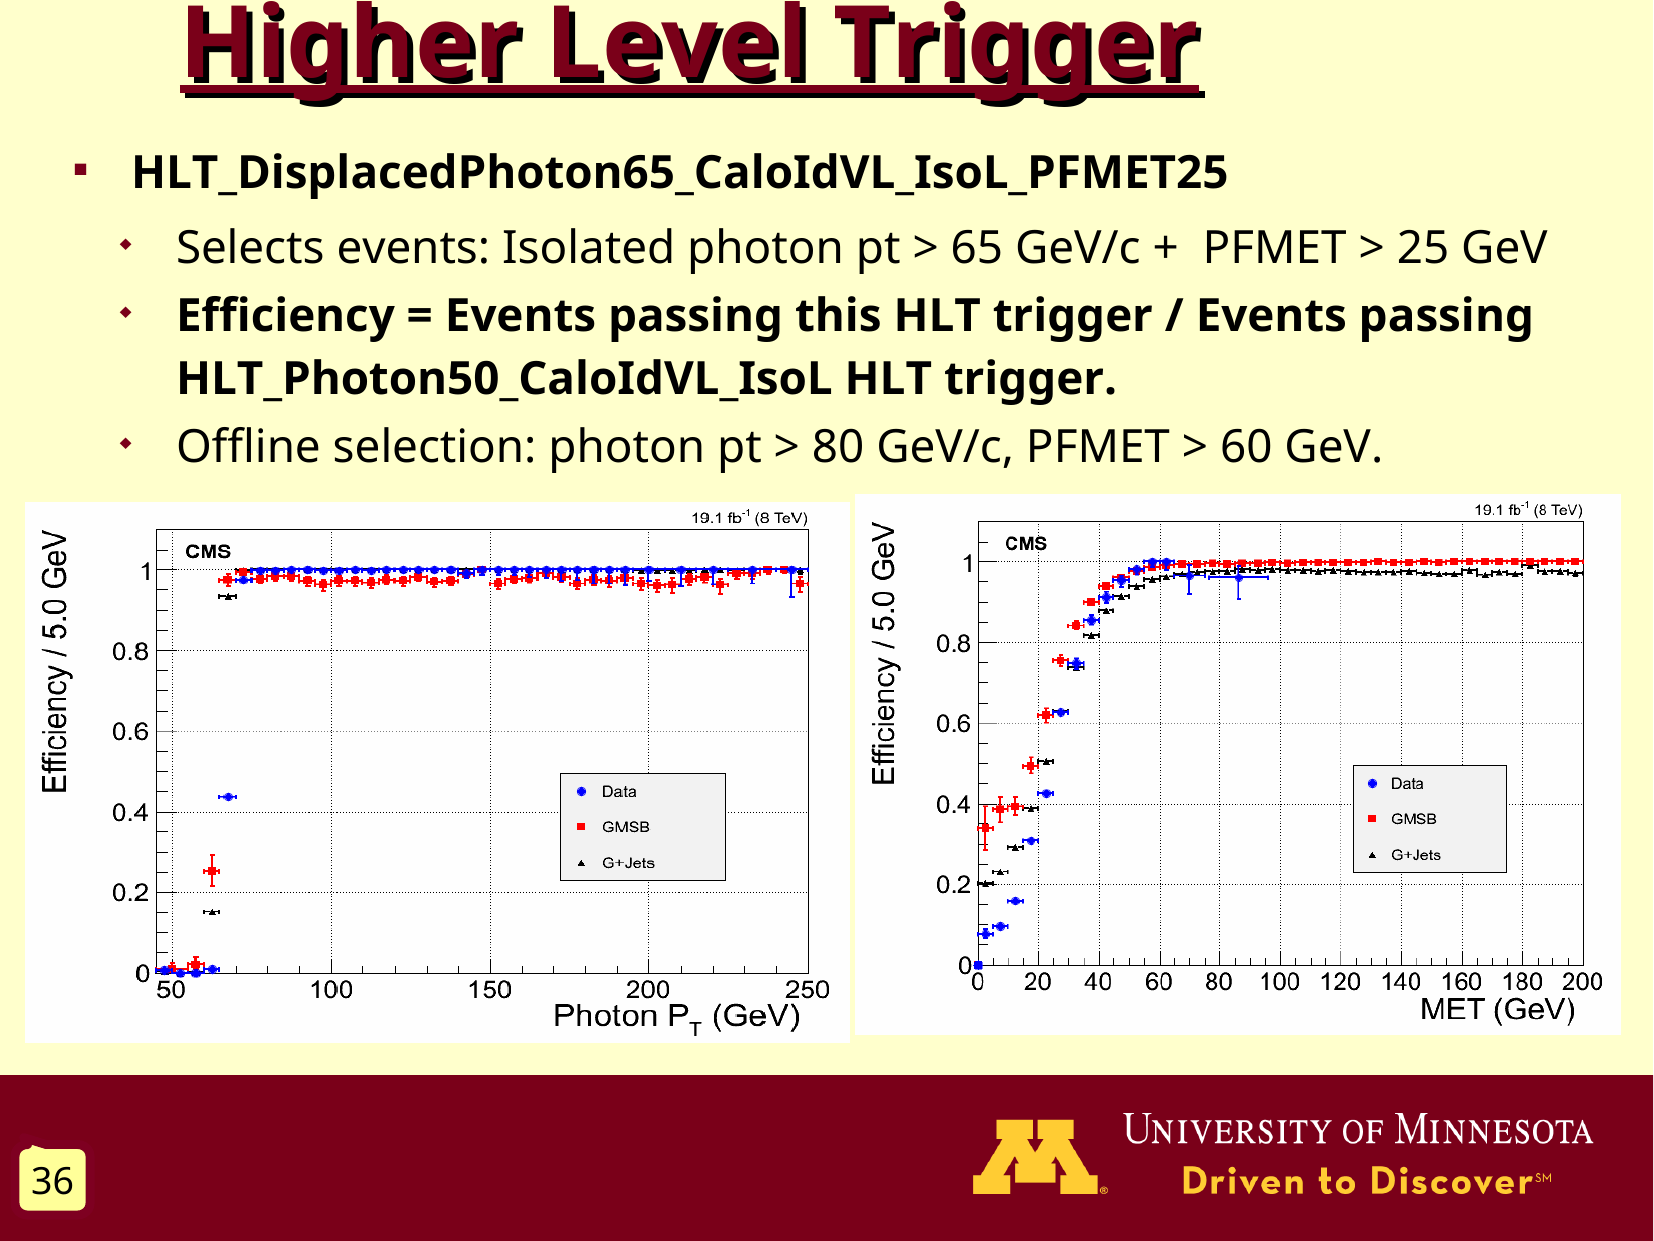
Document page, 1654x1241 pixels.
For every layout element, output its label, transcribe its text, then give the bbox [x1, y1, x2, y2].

title Higher Level Trigger [165, 0, 1571, 106]
list HLT_DisplacedPhoton65_CaloIdVL_IsoL_PFMET25 [60, 135, 1466, 225]
text_box 36 [15, 1137, 91, 1216]
picture [25, 502, 850, 1043]
picture [0, 1075, 1654, 1241]
picture [855, 496, 1621, 1036]
list Selects events: Isolated photon pt > 65 GeV/c + PFMET > 25 GeV Efficiency = Events passing this HLT trigger / Events passing HLT_Photon50_CaloIdVL_IsoL HLT trigger. Offline selection: photon pt > 80 GeV/c, PFMET > 60 GeV. [105, 206, 1653, 496]
